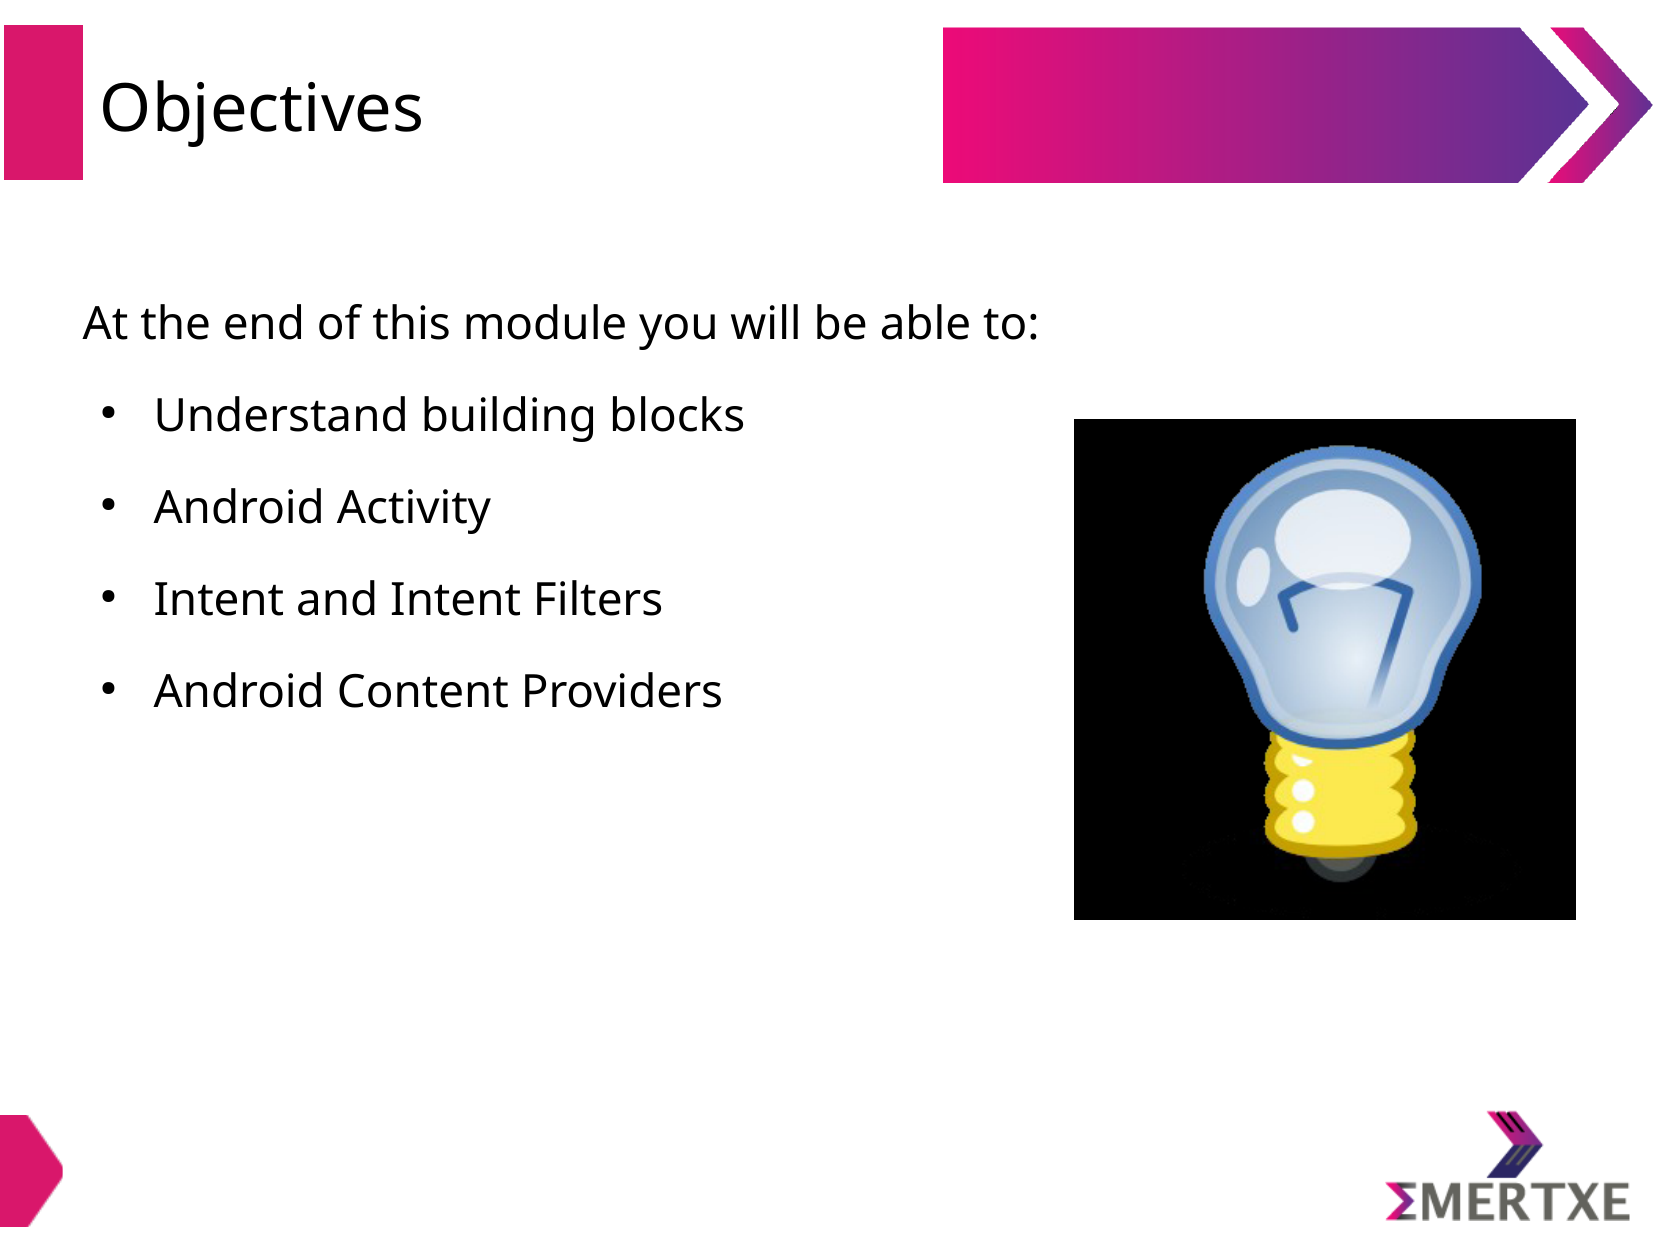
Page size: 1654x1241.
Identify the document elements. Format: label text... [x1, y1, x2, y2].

picture [1385, 1107, 1631, 1221]
picture [1571, 27, 1653, 183]
picture [1074, 419, 1576, 920]
list At the end of this module you will be able to: Understand building blocks Android Activity Intent and Intent Filters Android Content Providers [82, 290, 1351, 1010]
title Objectives [82, 2, 1571, 210]
